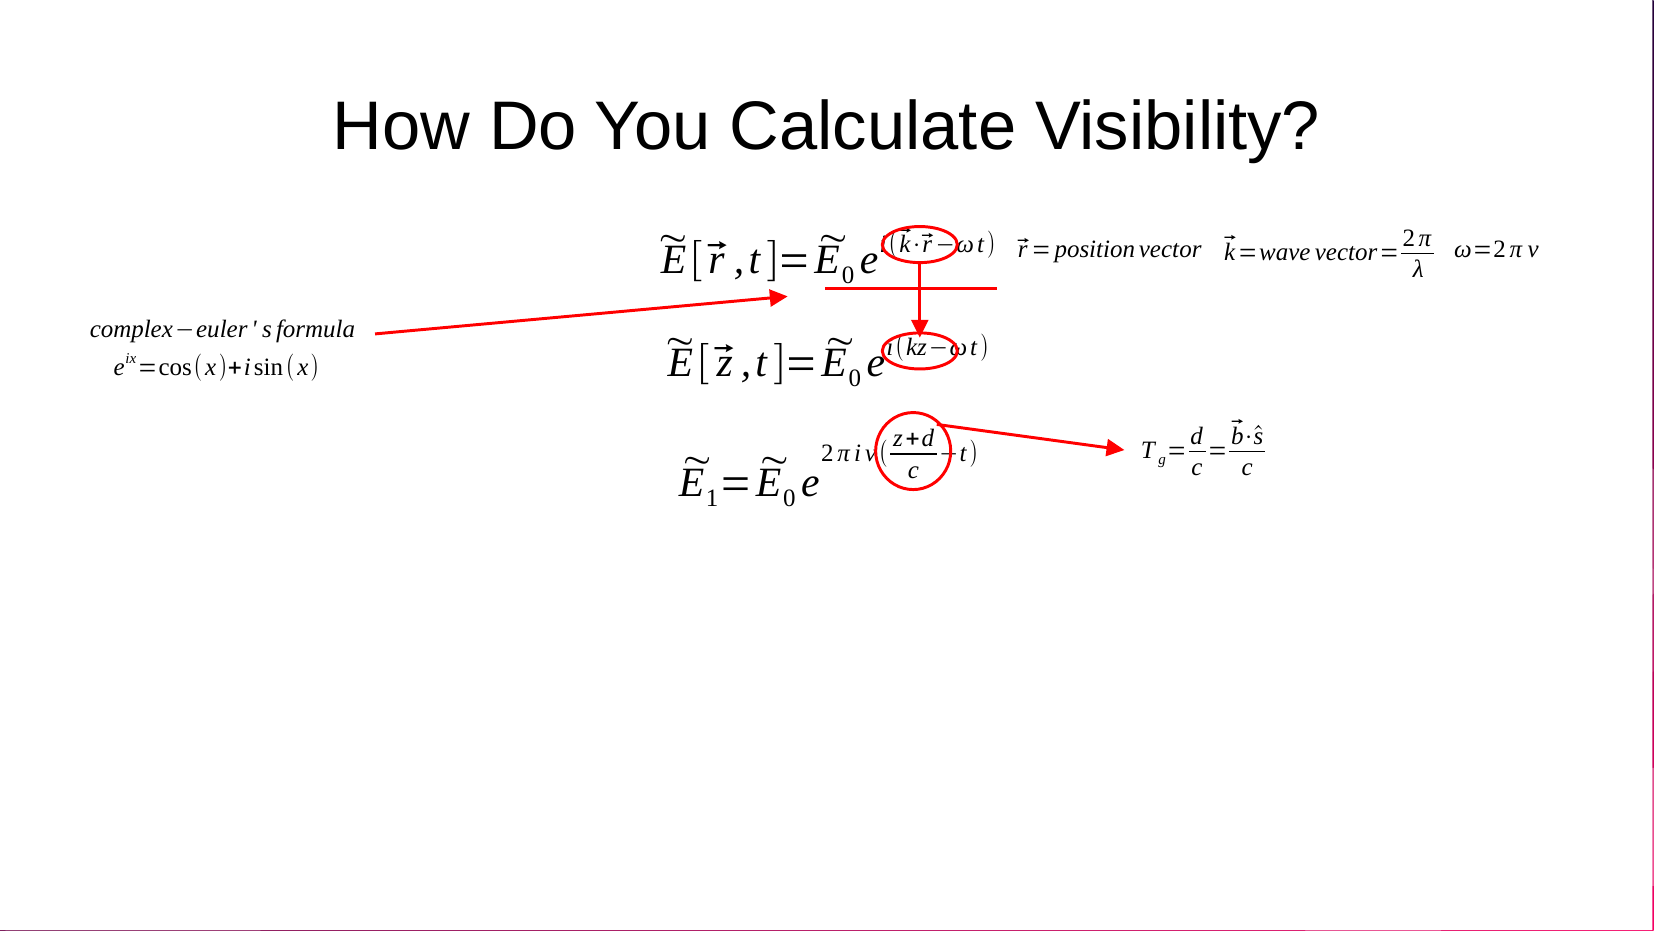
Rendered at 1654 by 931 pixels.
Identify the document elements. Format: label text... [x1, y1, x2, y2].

chart [952, 424, 978, 428]
chart [1016, 235, 1203, 264]
chart [1453, 235, 1540, 264]
text_box [882, 332, 958, 369]
chart [656, 226, 918, 289]
text_box [875, 412, 951, 490]
chart [1140, 417, 1267, 482]
chart [921, 226, 996, 287]
chart [112, 350, 319, 384]
text_box [882, 226, 958, 263]
chart [663, 332, 989, 392]
title How Do You Calculate Visibility? [88, 44, 1565, 207]
chart [676, 424, 978, 512]
chart [1223, 223, 1436, 283]
chart [89, 314, 356, 343]
